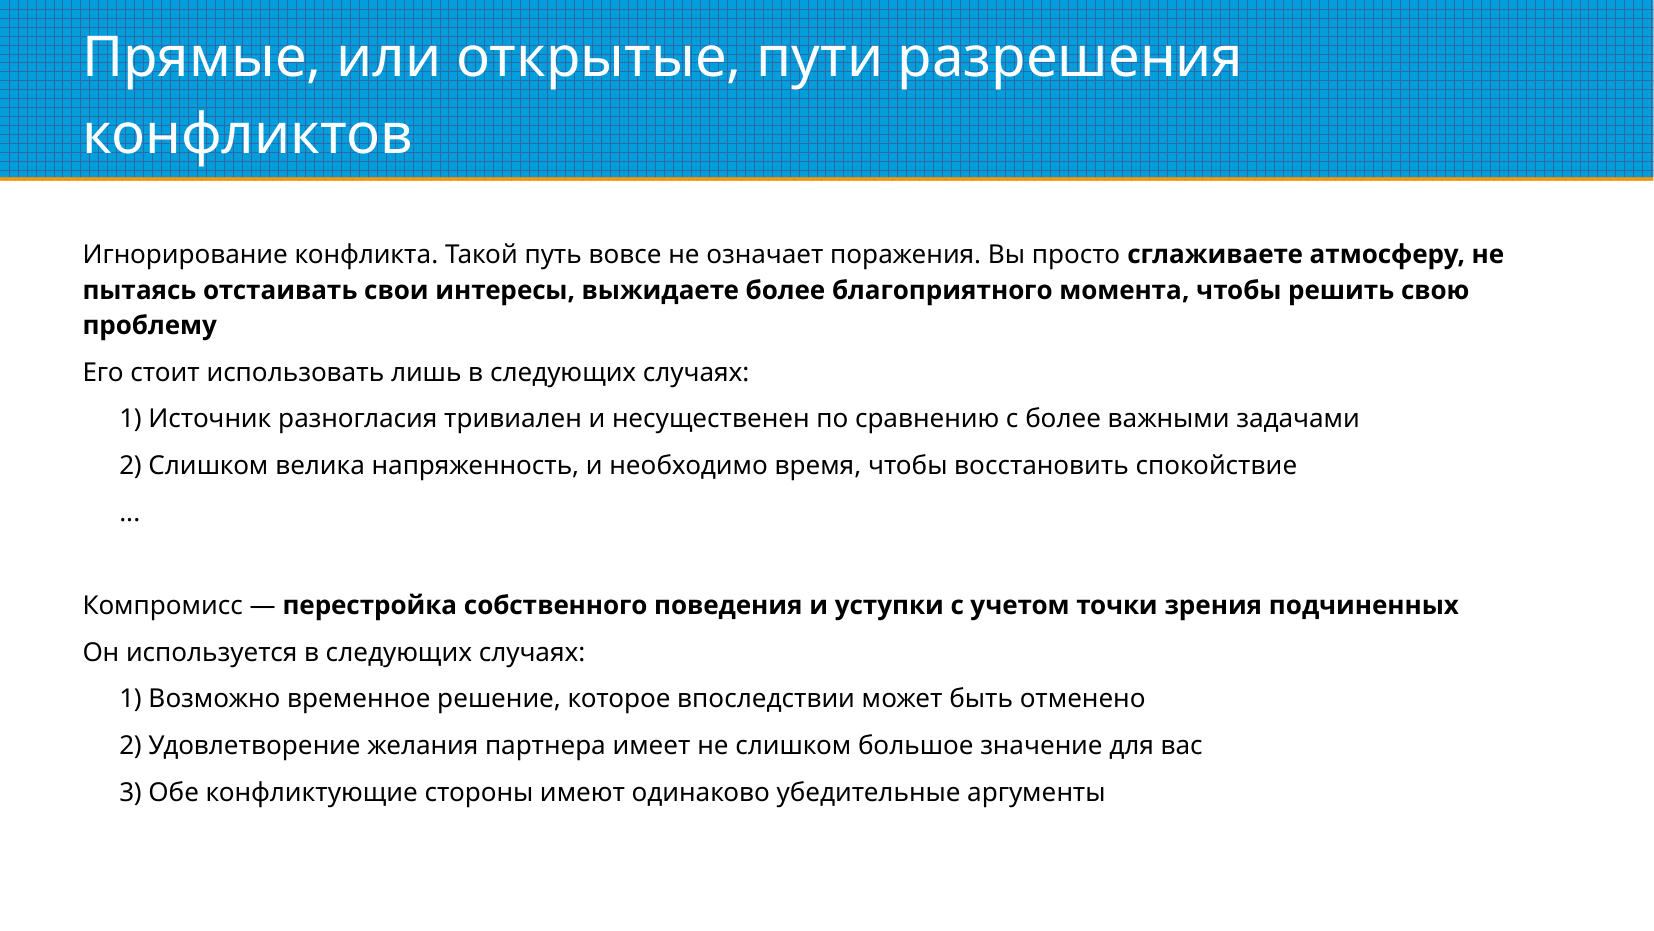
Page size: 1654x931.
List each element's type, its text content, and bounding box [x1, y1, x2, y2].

list Игнорирование конфликта. Такой путь вовсе не означает поражения. Вы просто сглаживаете атмосферу, не пытаясь отстаивать свои интересы, выжидаете более благоприятного момента, чтобы решить свою проблему Его стоит использовать лишь в следующих случаях: 1) Источник разногласия тривиален и несущественен по сравнению с более важными задачами 2) Слишком велика напряженность, и необходимо время, чтобы восстановить спокойствие ... Компромисс — перестройка собственного поведения и уступки с учетом точки зрения подчиненных Он используется в следующих случаях: 1) Возможно временное решение, которое впоследствии может быть отменено 2) Удовлетворение желания партнера имеет не слишком большое значение для вас 3) Обе конфликтующие стороны имеют одинаково убедительные аргументы [82, 236, 1565, 811]
title Прямые, или открытые, пути разрешения конфликтов [82, 14, 1571, 171]
